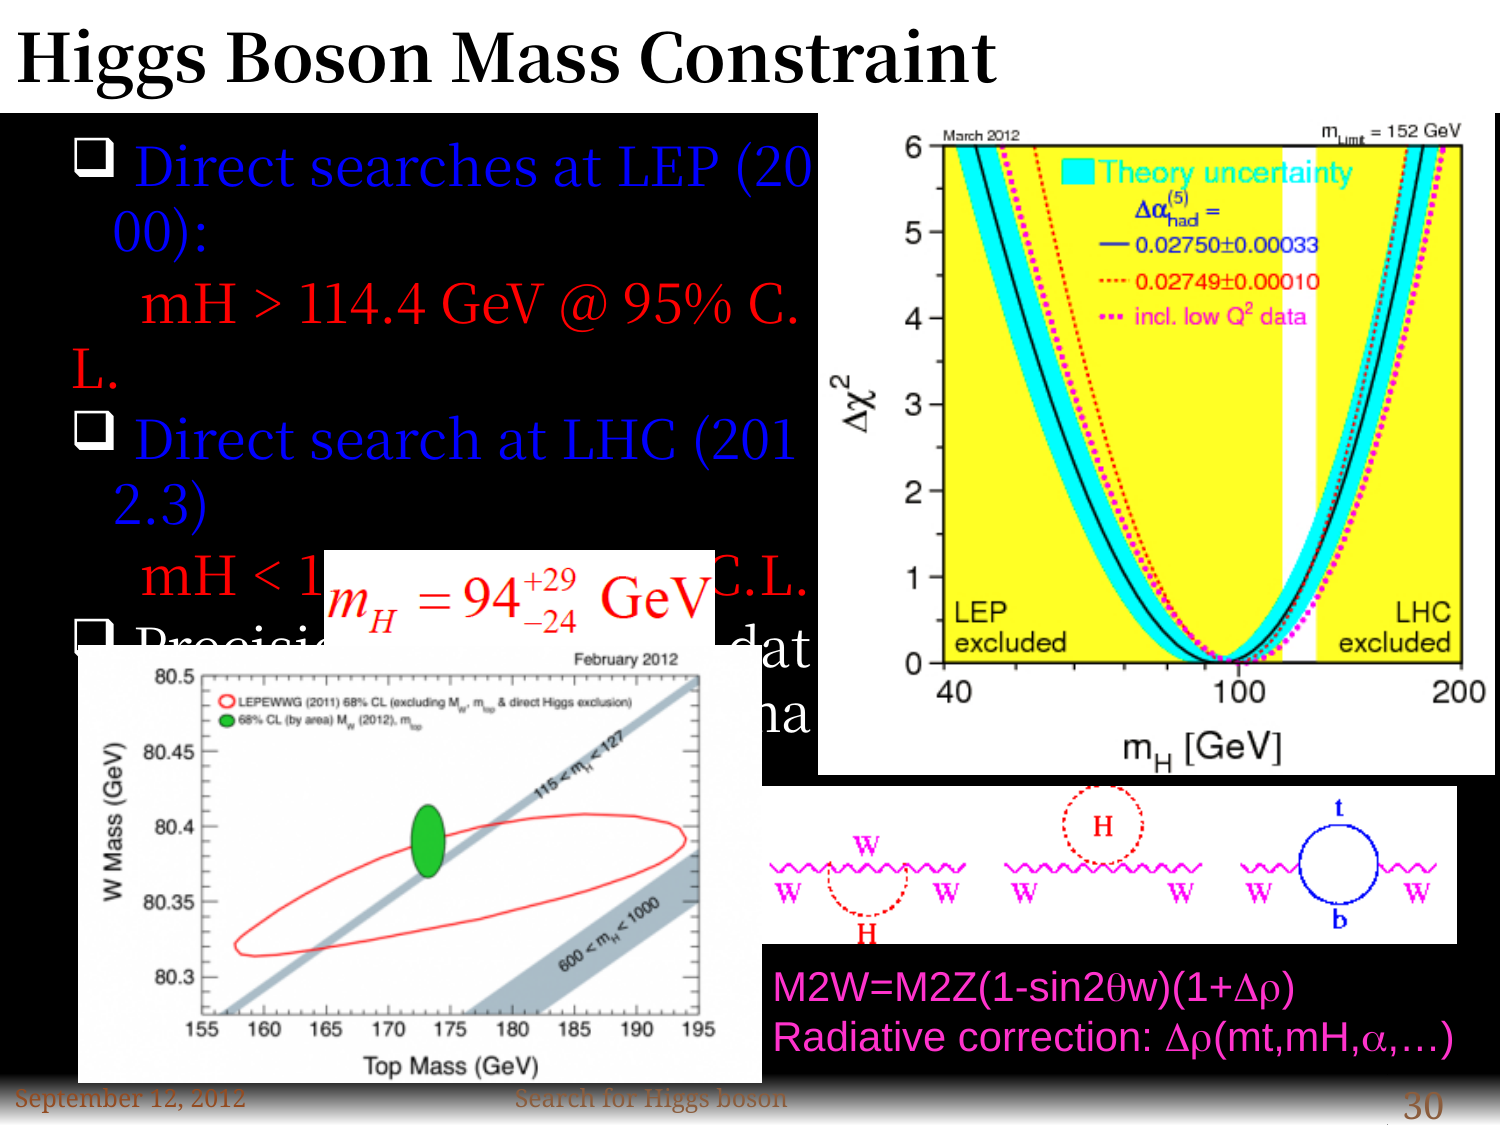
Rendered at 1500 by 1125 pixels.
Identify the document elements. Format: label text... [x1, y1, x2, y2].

slide_number <number> [1387, 1074, 1500, 1125]
footer Search for Higgs boson [500, 1074, 1387, 1125]
list Direct searches at LEP (2000): mH > 114.4 GeV @ 95% C.L. Direct search at LHC (2012.3) mH < 127 GeV @ 95% C.L. Precision electroweak data are sensitive to Higgs mass, global fit mass: [37, 125, 845, 1063]
title Higgs Boson Mass Constraint [0, 0, 1500, 113]
slide_number September 12, 2012 [0, 1074, 500, 1125]
text_box M2W=M2Z(1-sin2qw)(1+Dr) Radiative correction: Dr(mt,mH,a,…) [757, 952, 1470, 1068]
picture [78, 550, 1457, 1083]
picture [818, 113, 1495, 776]
